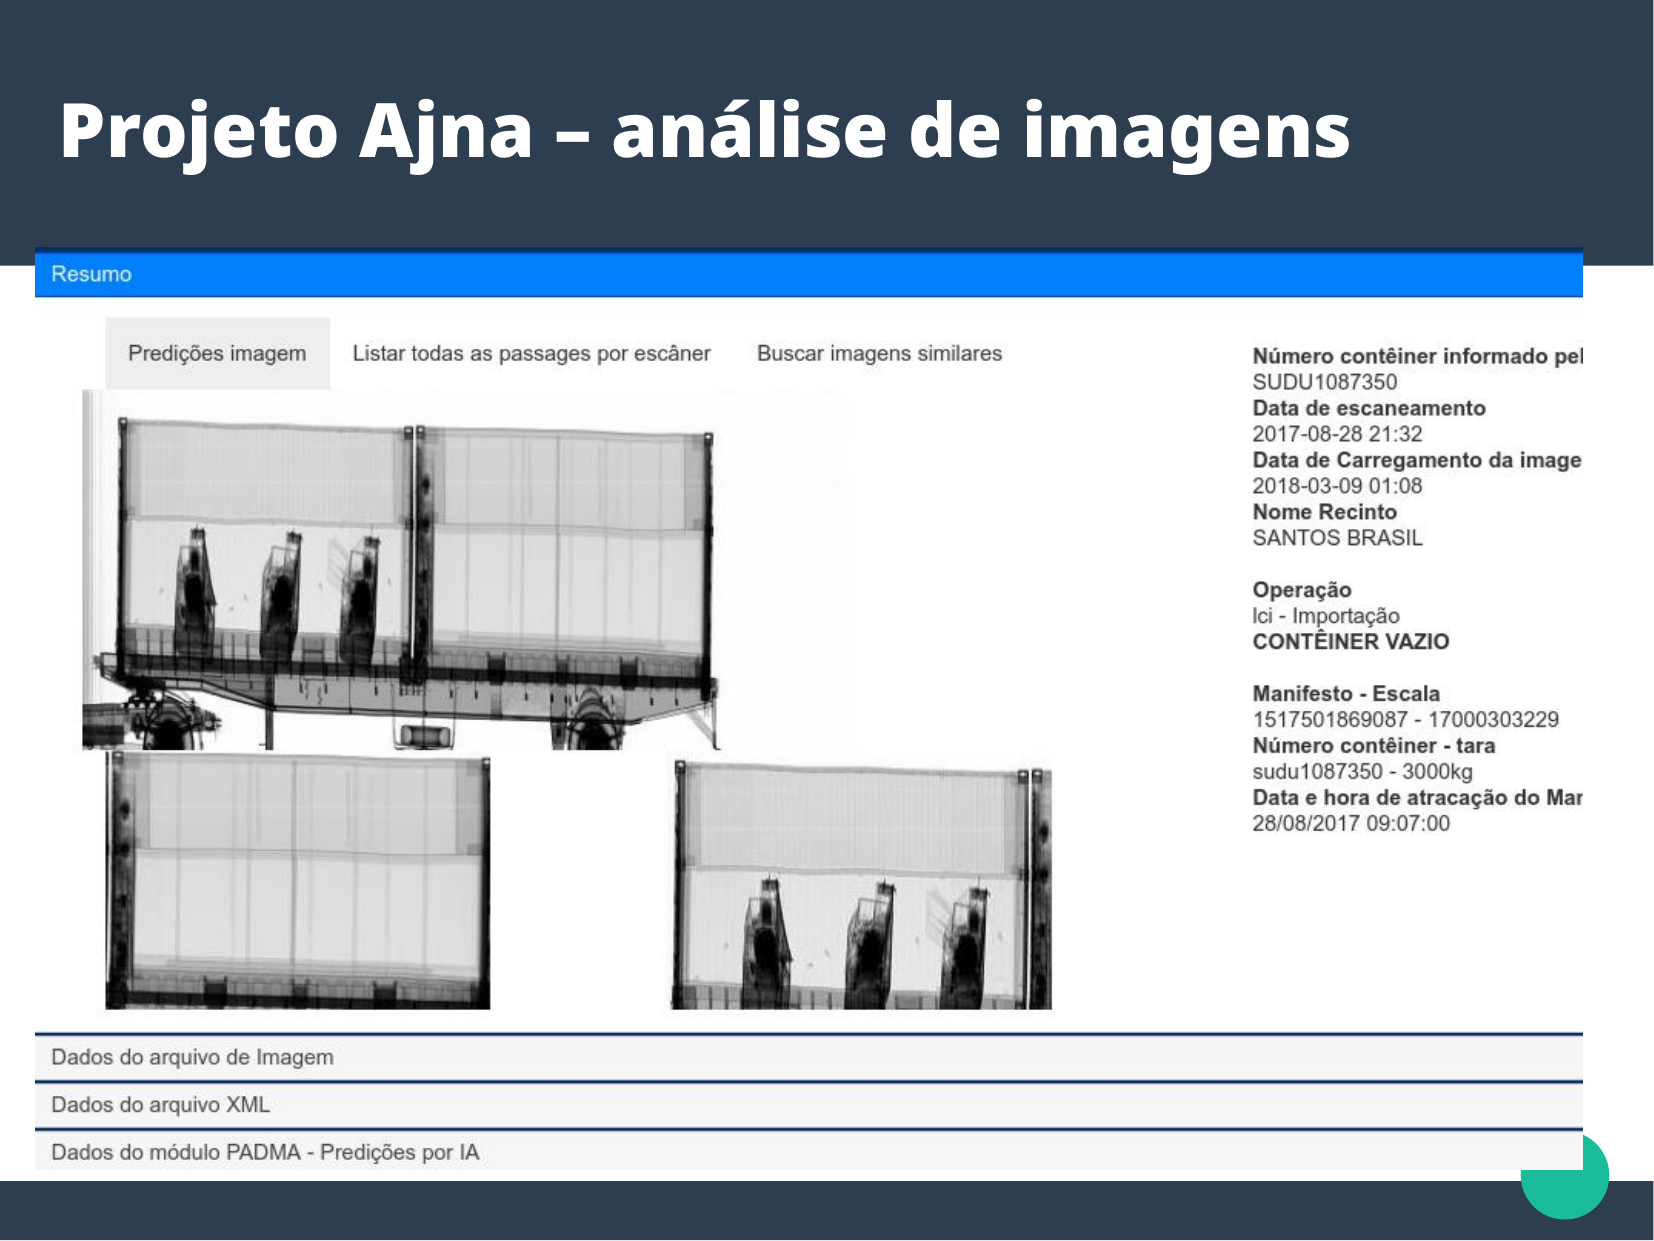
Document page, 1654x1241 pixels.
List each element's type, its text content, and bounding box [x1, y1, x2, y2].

picture [35, 247, 1583, 1170]
title Projeto Ajna – análise de imagens [59, 49, 1595, 207]
